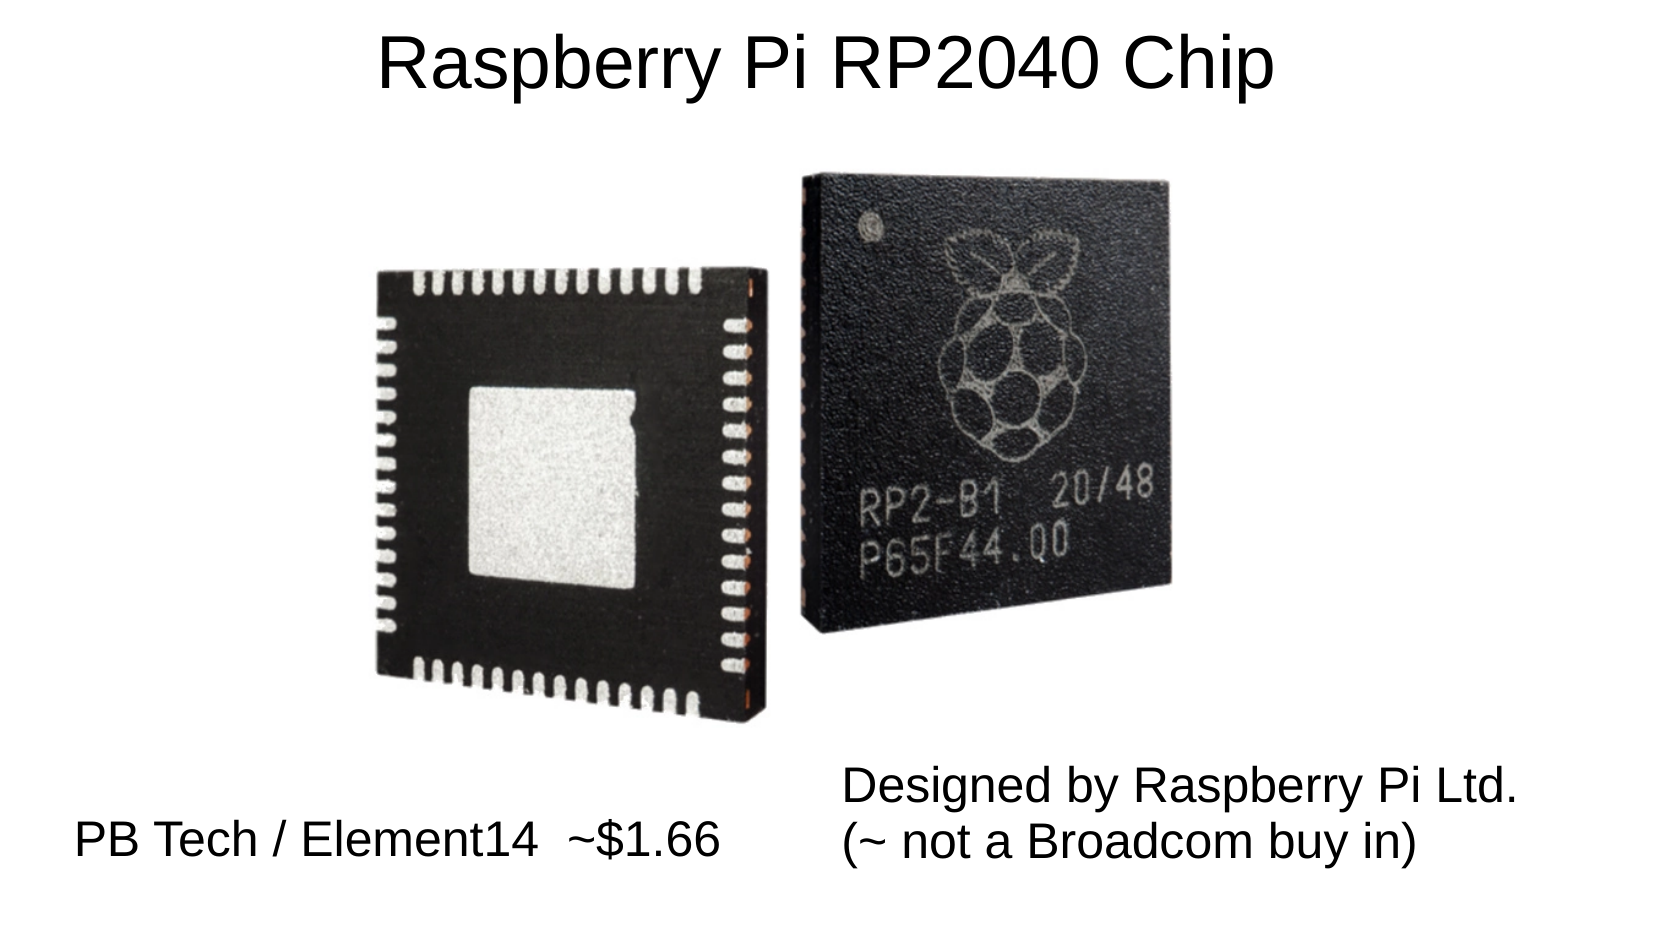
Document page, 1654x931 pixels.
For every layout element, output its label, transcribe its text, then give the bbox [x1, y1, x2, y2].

title Raspberry Pi RP2040 Chip [82, 20, 1571, 105]
picture [354, 147, 1182, 739]
text_box PB Tech / Element14 ~$1.66 [59, 748, 768, 931]
text_box Designed by Raspberry Pi Ltd. (~ not a Broadcom buy in) [826, 750, 1625, 877]
